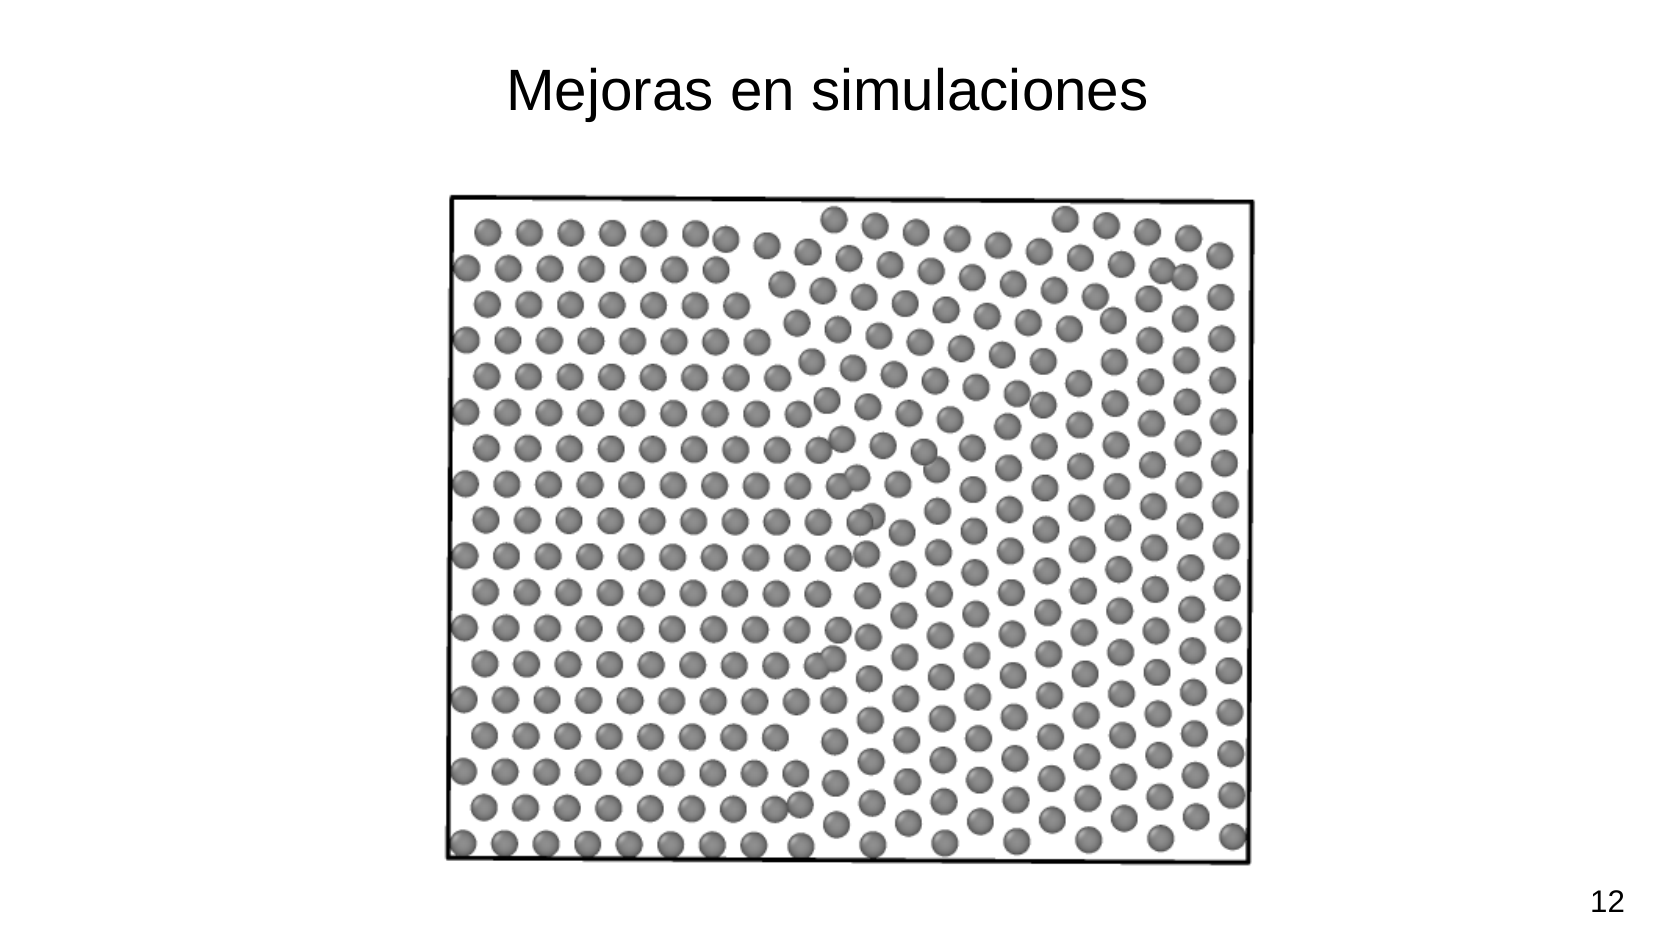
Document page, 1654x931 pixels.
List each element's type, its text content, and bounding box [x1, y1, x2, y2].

text_box Mejoras en simulaciones [491, 50, 1163, 131]
picture [312, 150, 1313, 901]
text_box <number> [1537, 877, 1641, 927]
